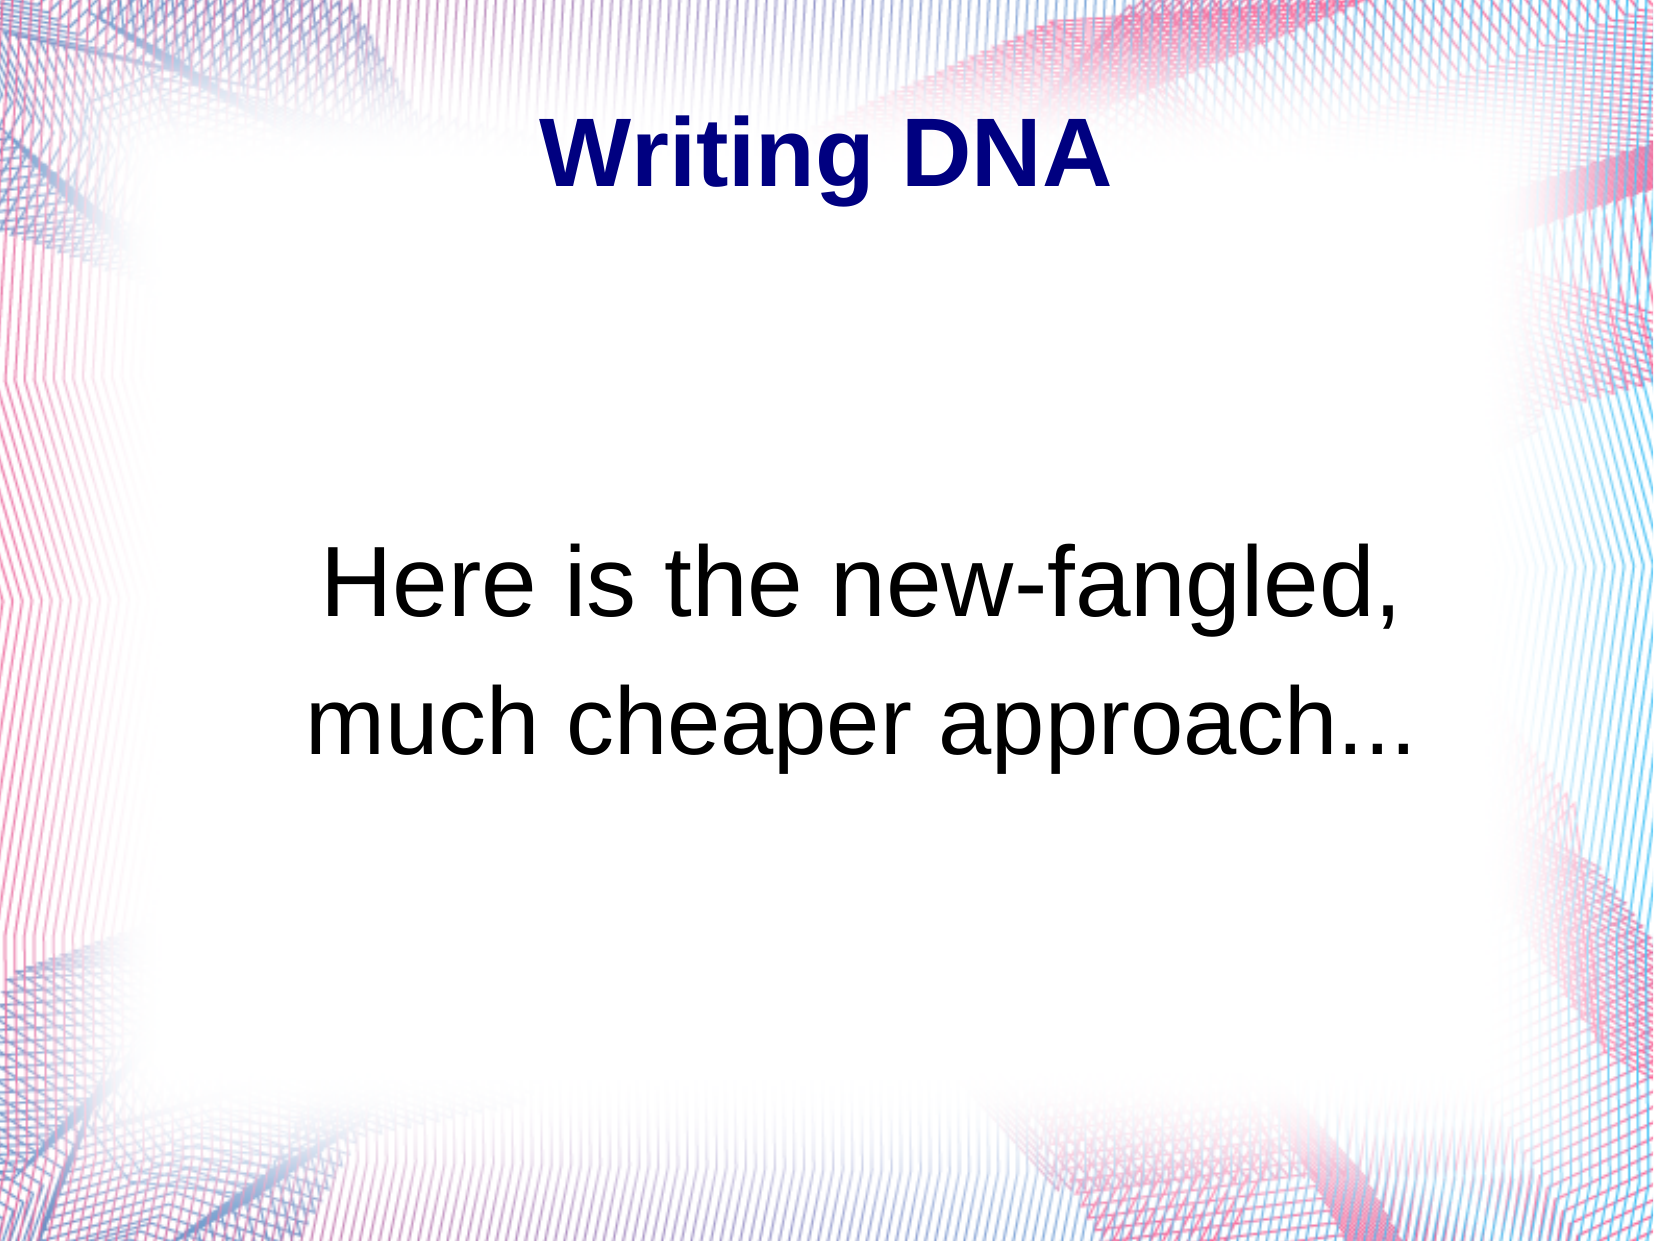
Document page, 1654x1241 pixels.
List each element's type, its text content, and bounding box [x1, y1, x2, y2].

list Here is the new-fangled, much cheaper approach... [82, 290, 1571, 1109]
picture [0, 0, 1654, 1241]
title Writing DNA [82, 49, 1571, 257]
